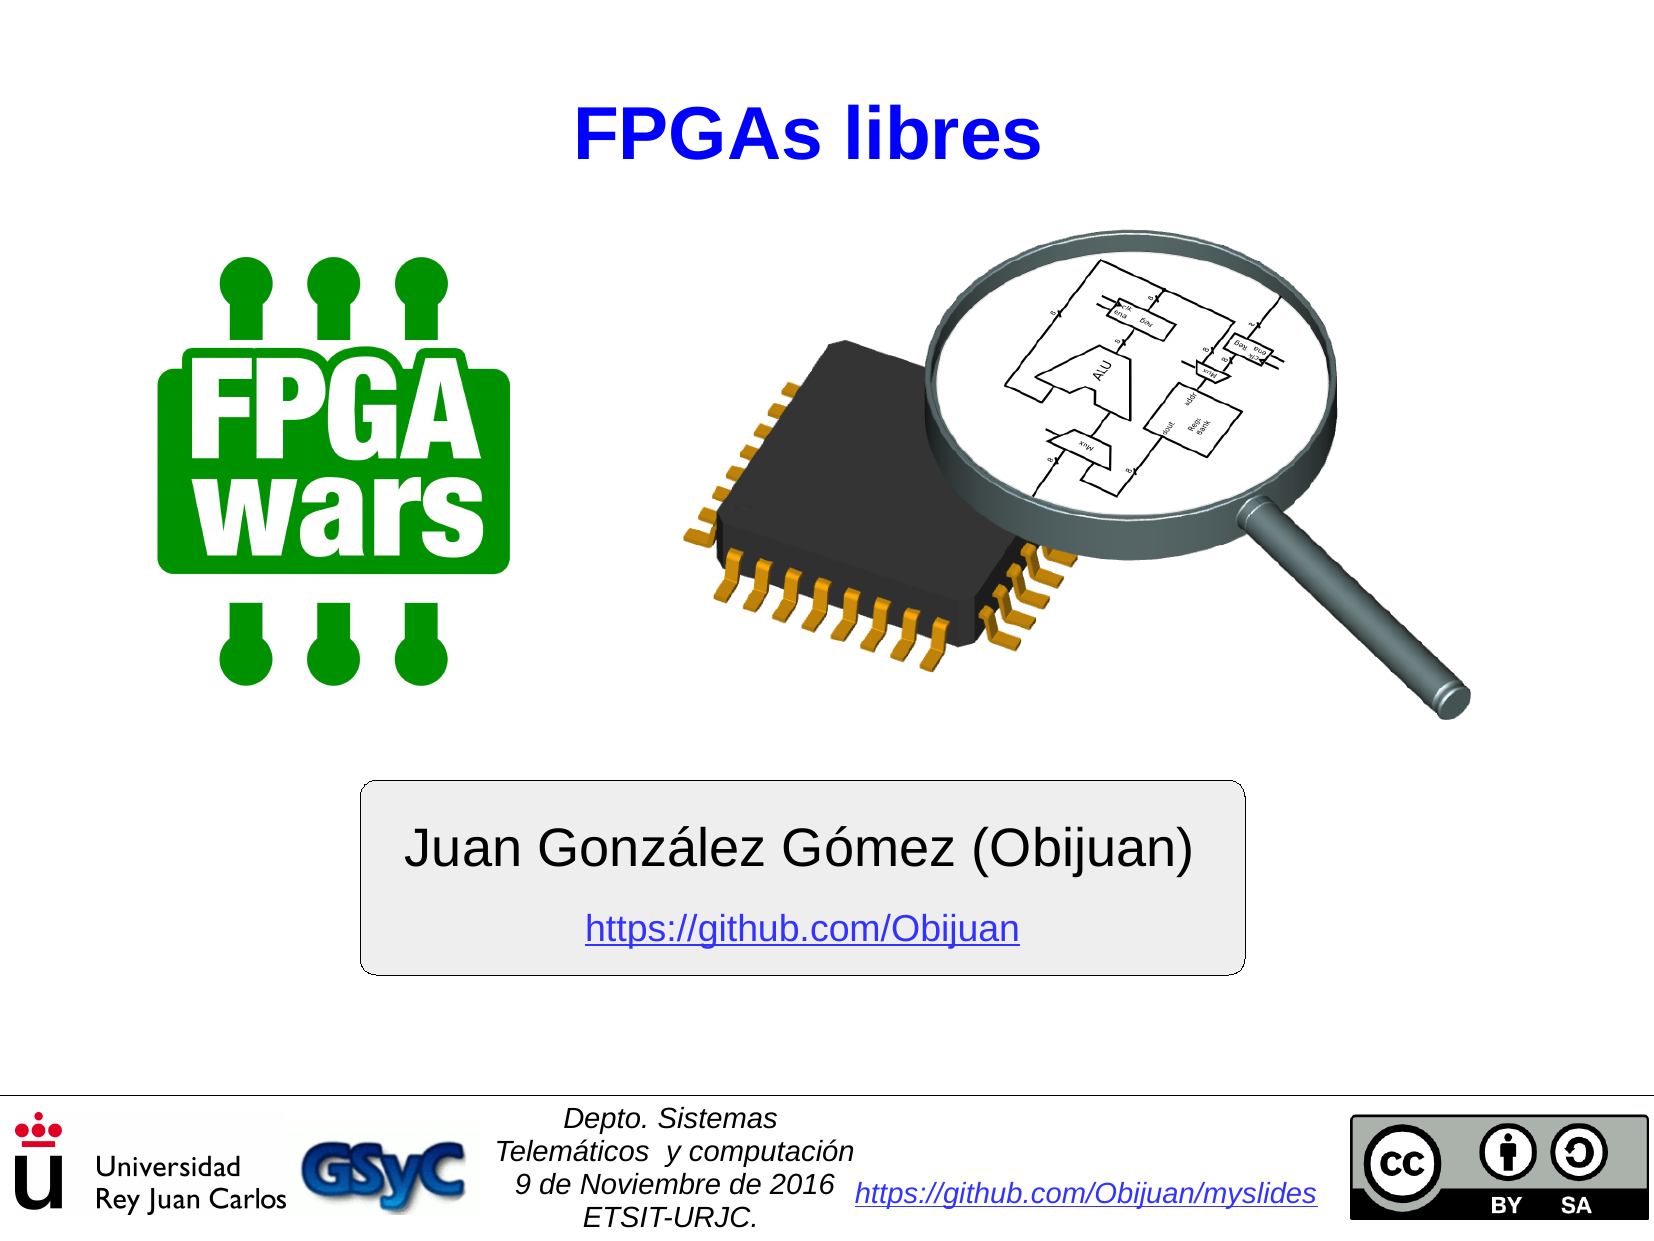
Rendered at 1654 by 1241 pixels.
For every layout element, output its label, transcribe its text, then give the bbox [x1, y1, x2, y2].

title FPGAs libres [75, 30, 1564, 238]
picture [119, 254, 571, 705]
text_box https://github.com/Obijuan [570, 900, 1036, 957]
picture [15, 1112, 481, 1216]
text_box [360, 780, 1246, 976]
text_box Juan González Gómez (Obijuan) [390, 810, 1231, 901]
picture [683, 229, 1471, 721]
text_box https://github.com/Obijuan/myslides [840, 1170, 1366, 1227]
picture [1350, 1103, 1649, 1231]
text_box Depto. Sistemas Telemáticos y computación 9 de Noviembre de 2016 ETSIT-URJC. [465, 1096, 886, 1241]
